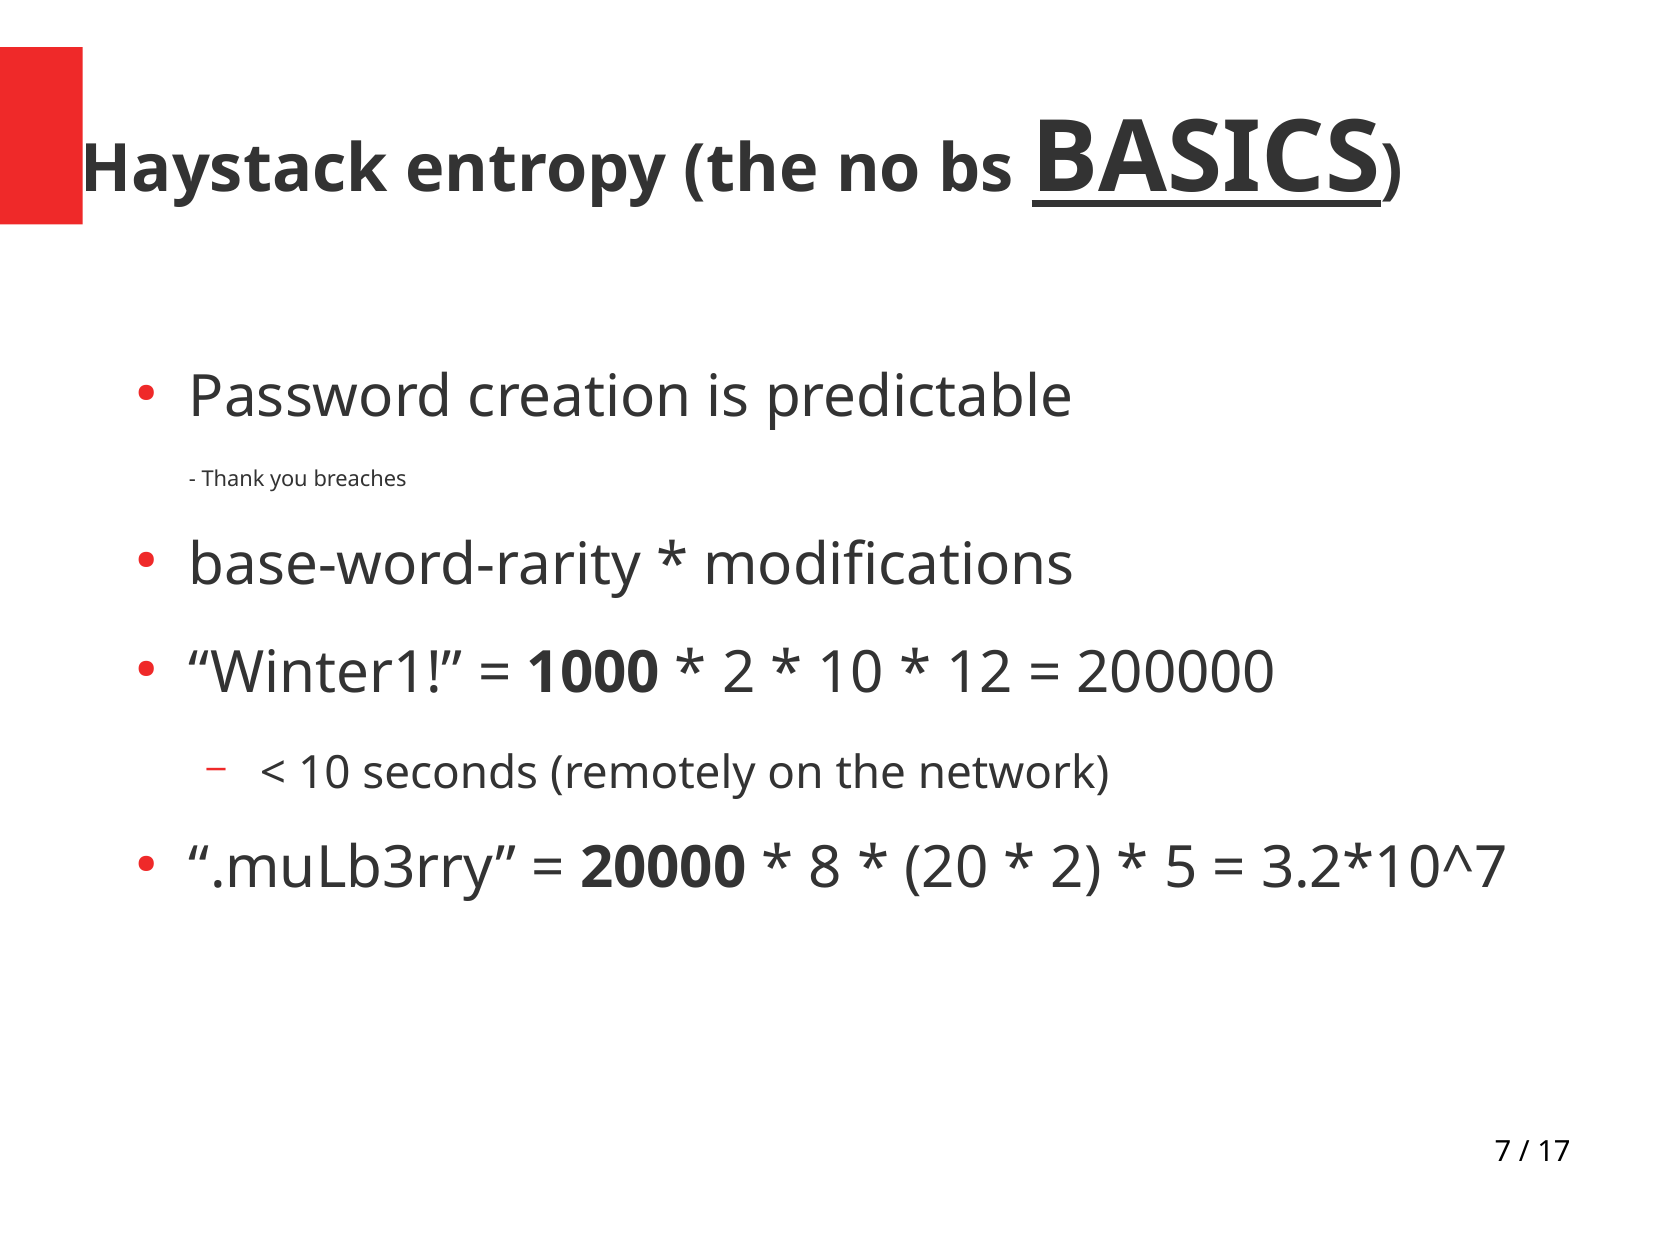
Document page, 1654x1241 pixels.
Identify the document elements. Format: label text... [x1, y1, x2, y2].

title Haystack entropy (the no bs BASICS) [80, 26, 1636, 280]
list Password creation is predictable - Thank you breaches base-word-rarity * modifications “Winter1!” = 1000 * 2 * 10 * 12 = 200000 < 10 seconds (remotely on the network) “.muLb3rry” = 20000 * 8 * (20 * 2) * 5 = 3.2*10^7 [118, 354, 1536, 1074]
